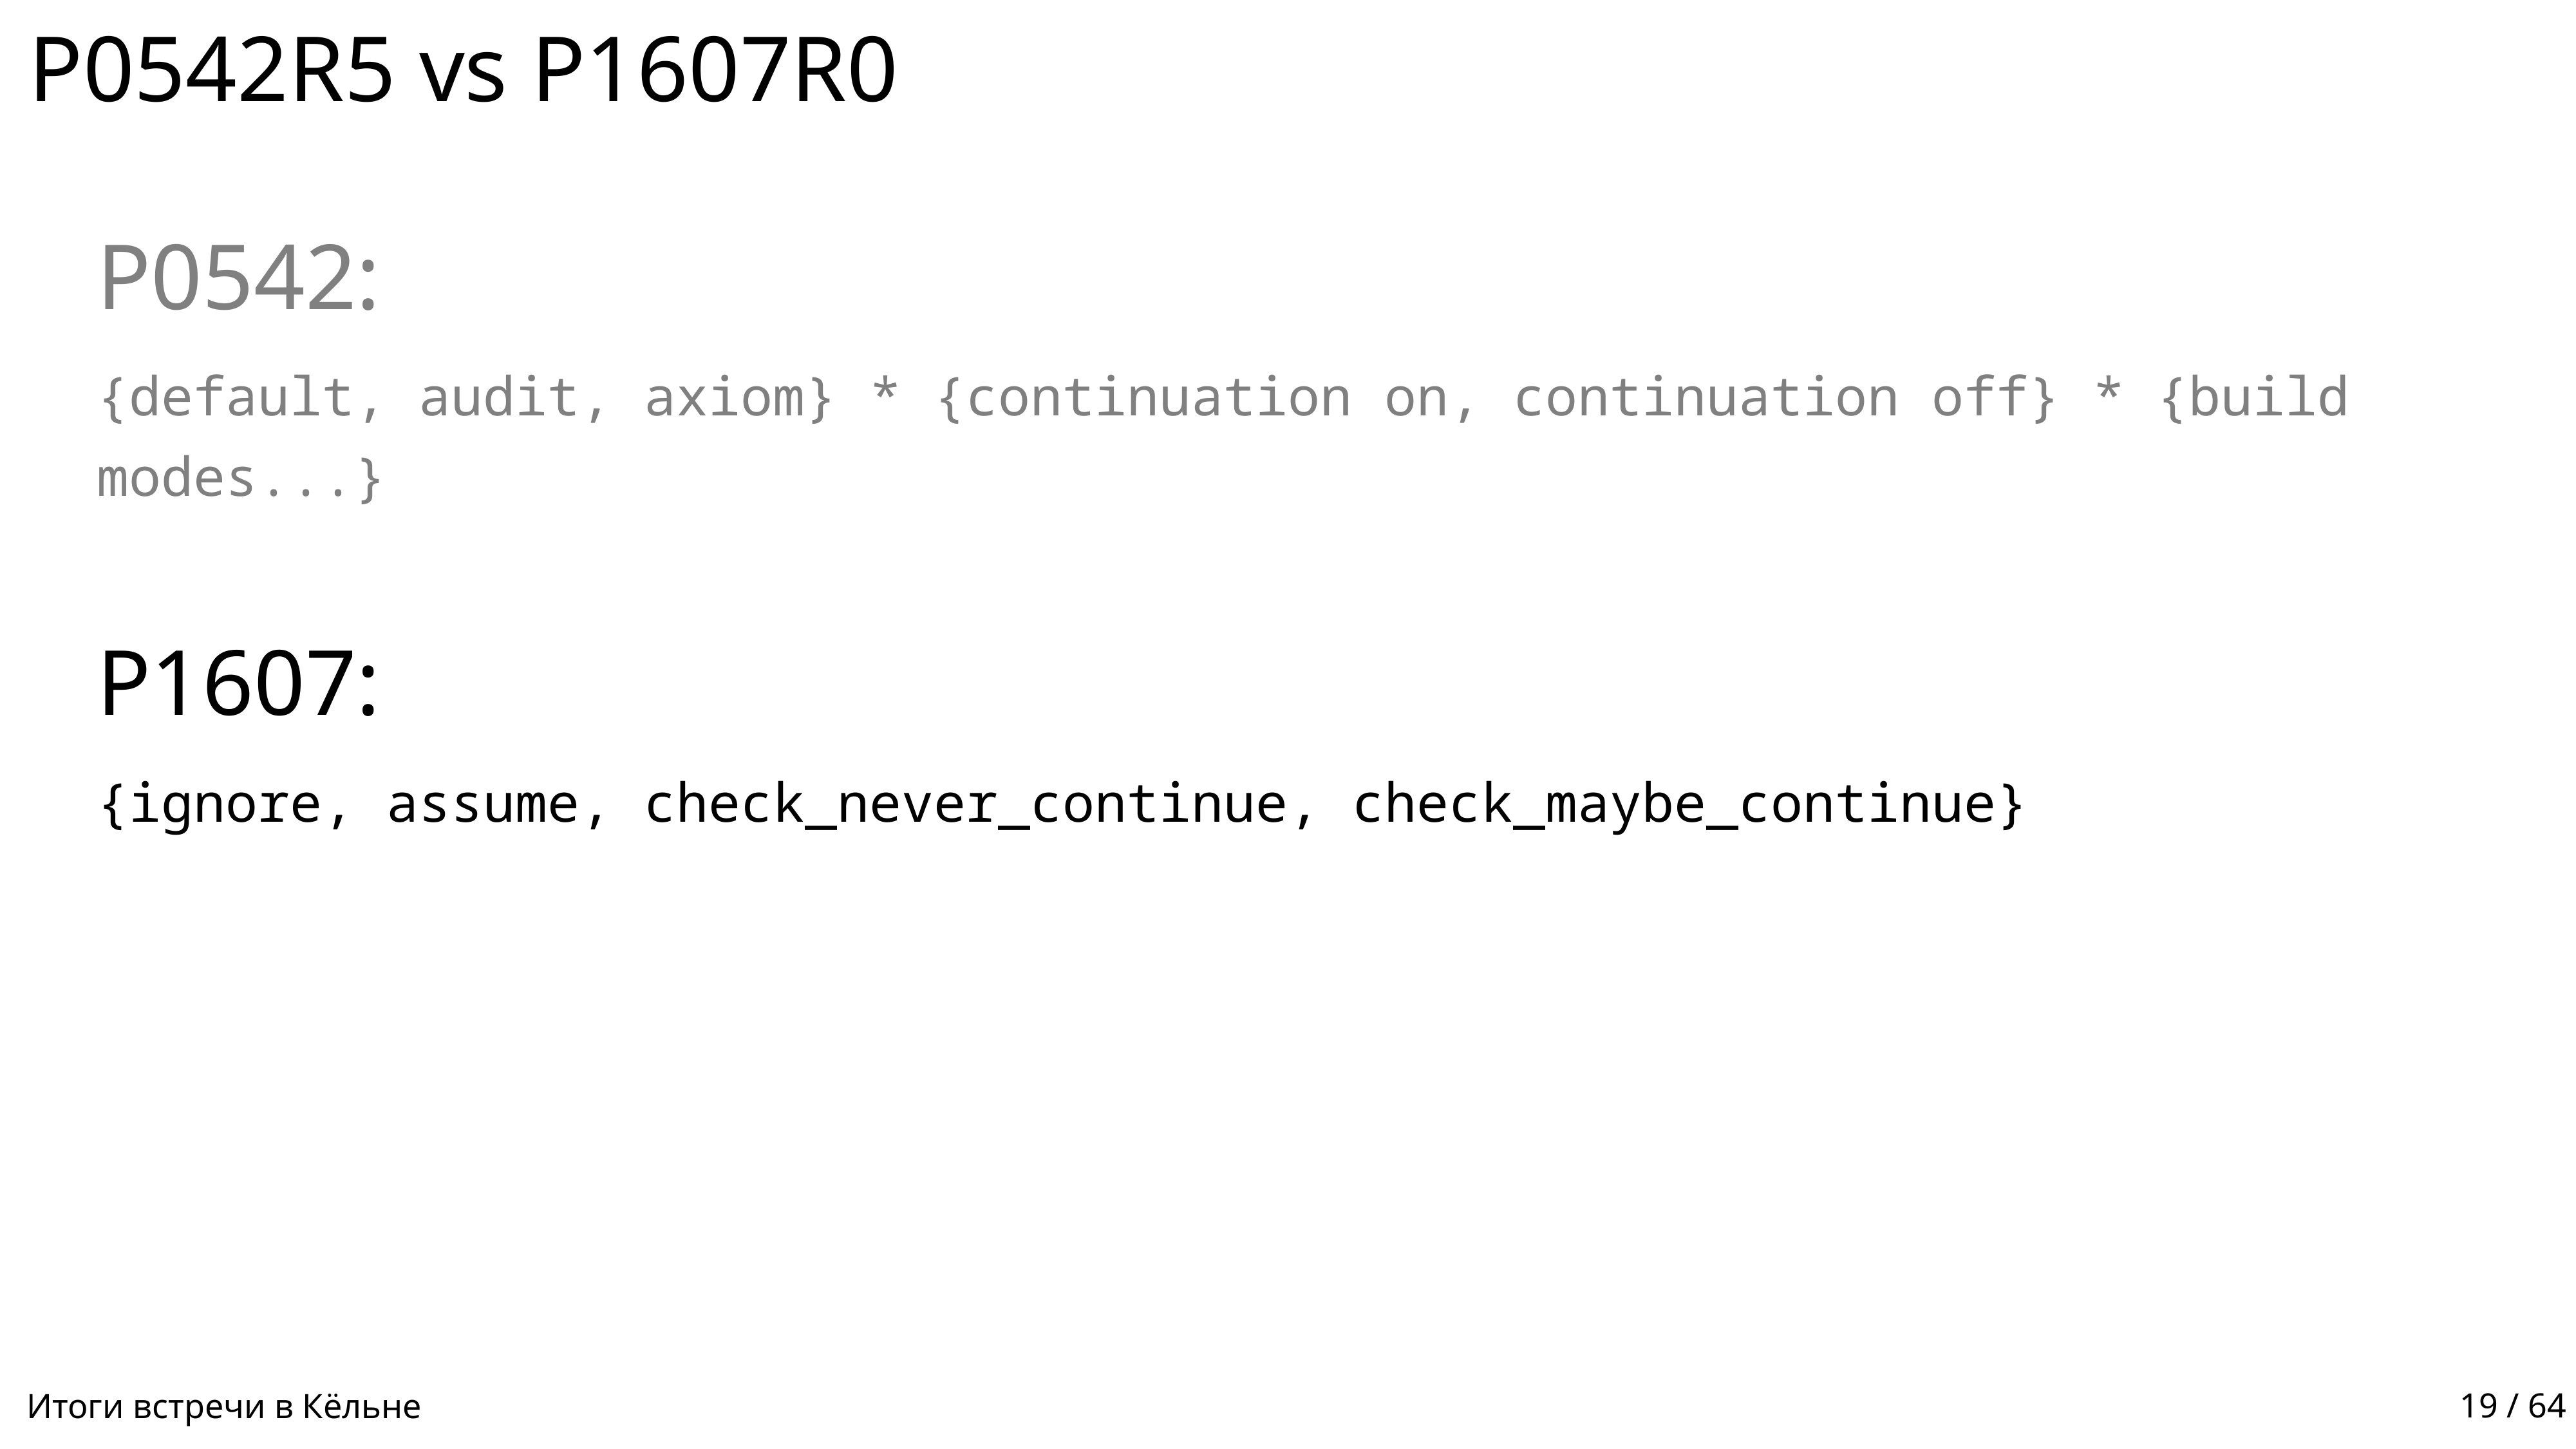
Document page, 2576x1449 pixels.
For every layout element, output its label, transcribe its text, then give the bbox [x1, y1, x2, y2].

list Итоги встречи в Кёльне [17, 1376, 1114, 1431]
list <number> / 64 [1479, 1376, 2576, 1431]
list P0542: {default, audit, axiom} * {continuation on, continuation off} * {build modes...} P1607: {ignore, assume, check_never_continue, check_maybe_continue} [87, 214, 2550, 1382]
title P0542R5 vs P1607R0 [19, 19, 2550, 155]
